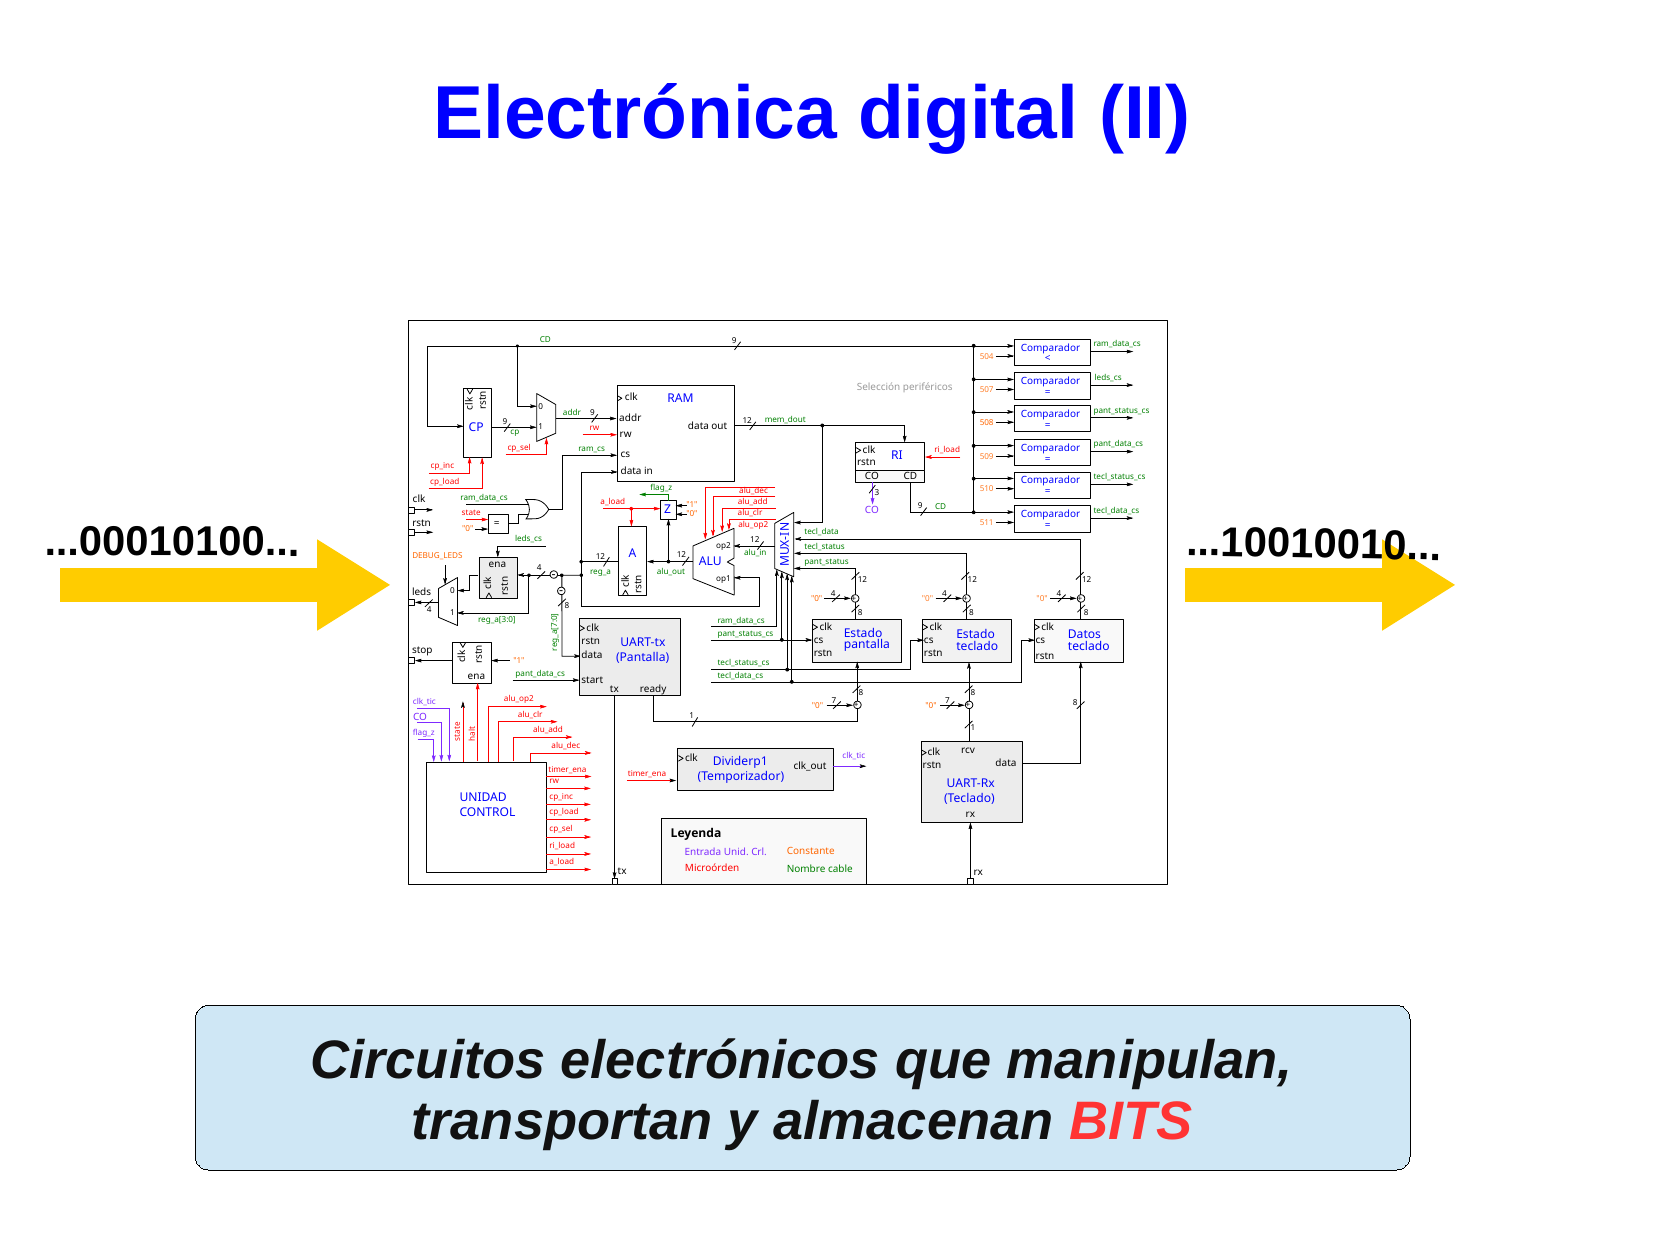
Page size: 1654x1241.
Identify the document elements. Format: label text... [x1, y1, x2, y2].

text_box ...00010100... [29, 510, 316, 619]
text_box Circuitos electrónicos que manipulan, transportan y almacenan BITS [195, 1011, 1411, 1171]
text_box ...10010010... [1170, 510, 1489, 625]
picture [360, 300, 1209, 901]
text_box [197, 1005, 1408, 1011]
text_box Electrónica digital (II) [64, 59, 1561, 166]
